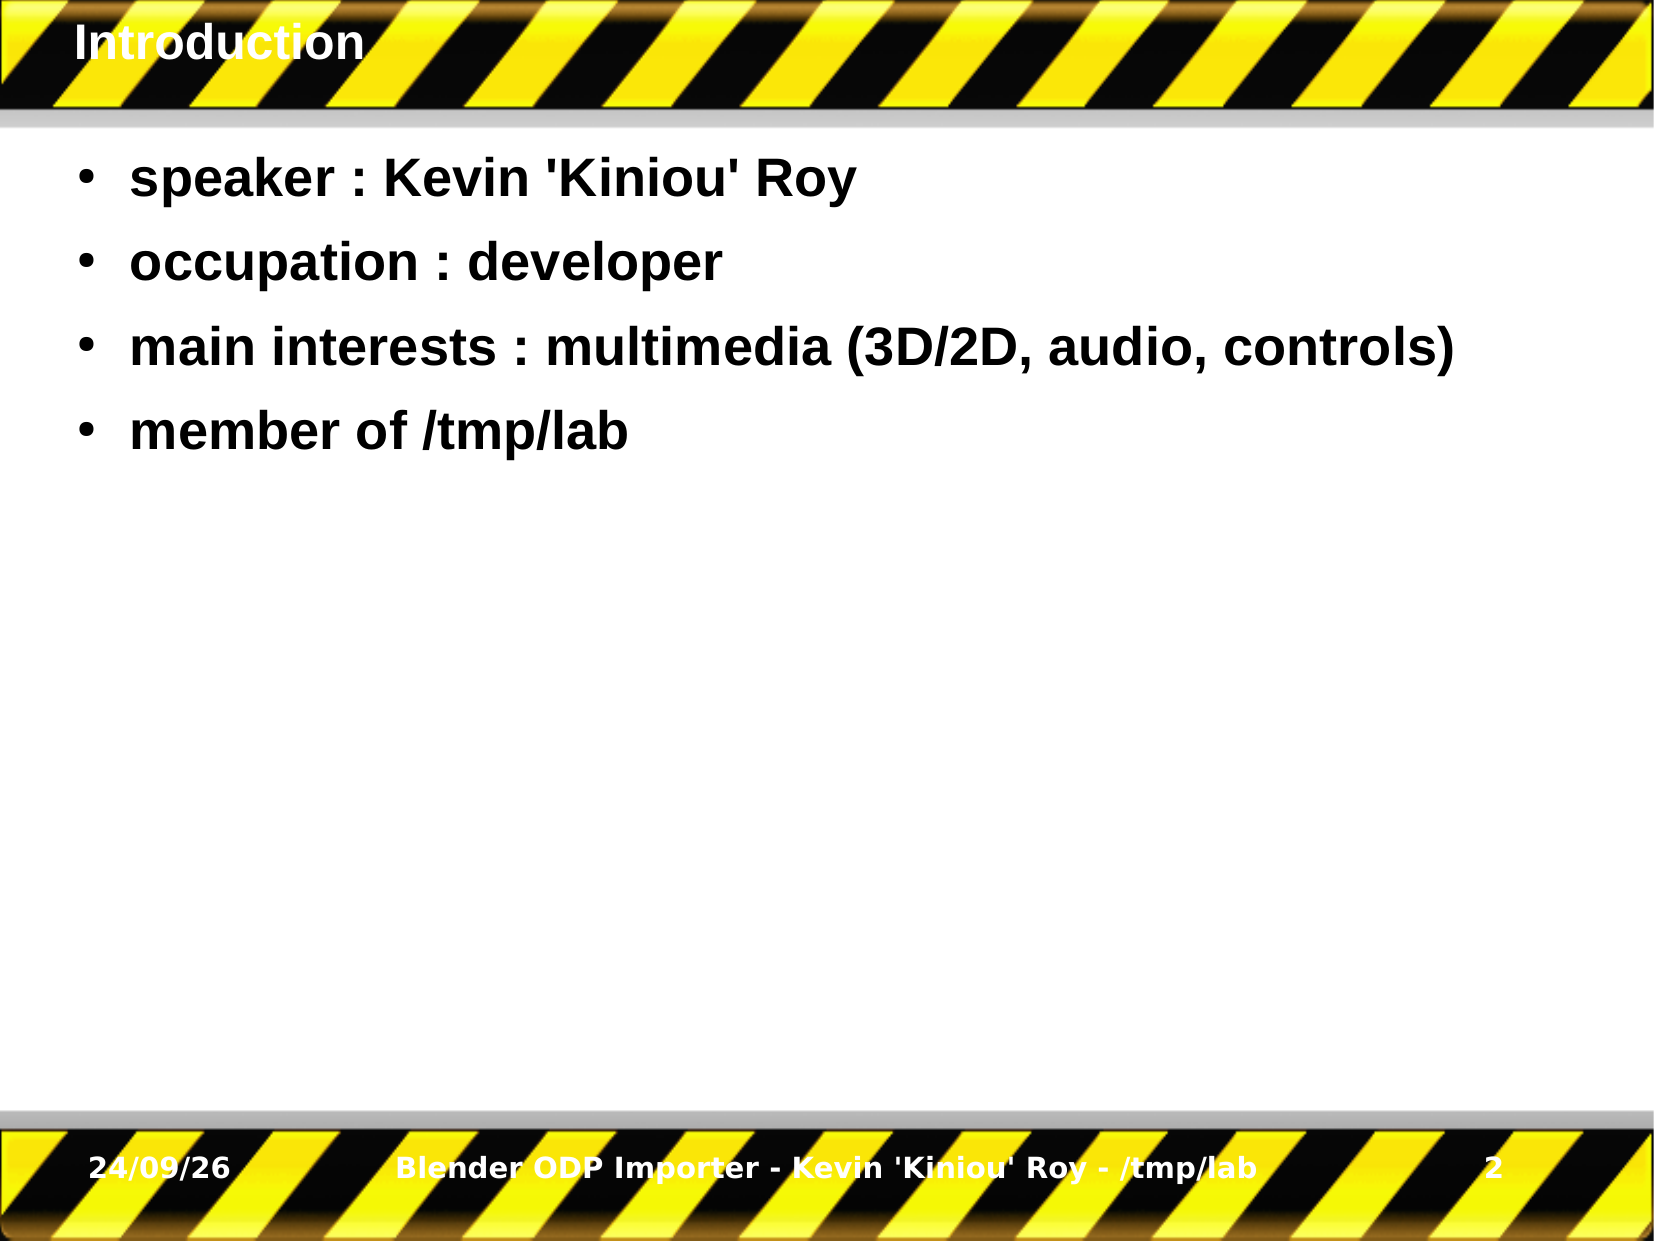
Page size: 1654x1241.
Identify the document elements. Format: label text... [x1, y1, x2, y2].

title Introduction [73, 14, 1580, 144]
picture [0, 0, 1654, 1241]
list speaker : Kevin 'Kiniou' Roy occupation : developer main interests : multimedia (3D/2D, audio, controls) member of /tmp/lab [59, 147, 1595, 803]
